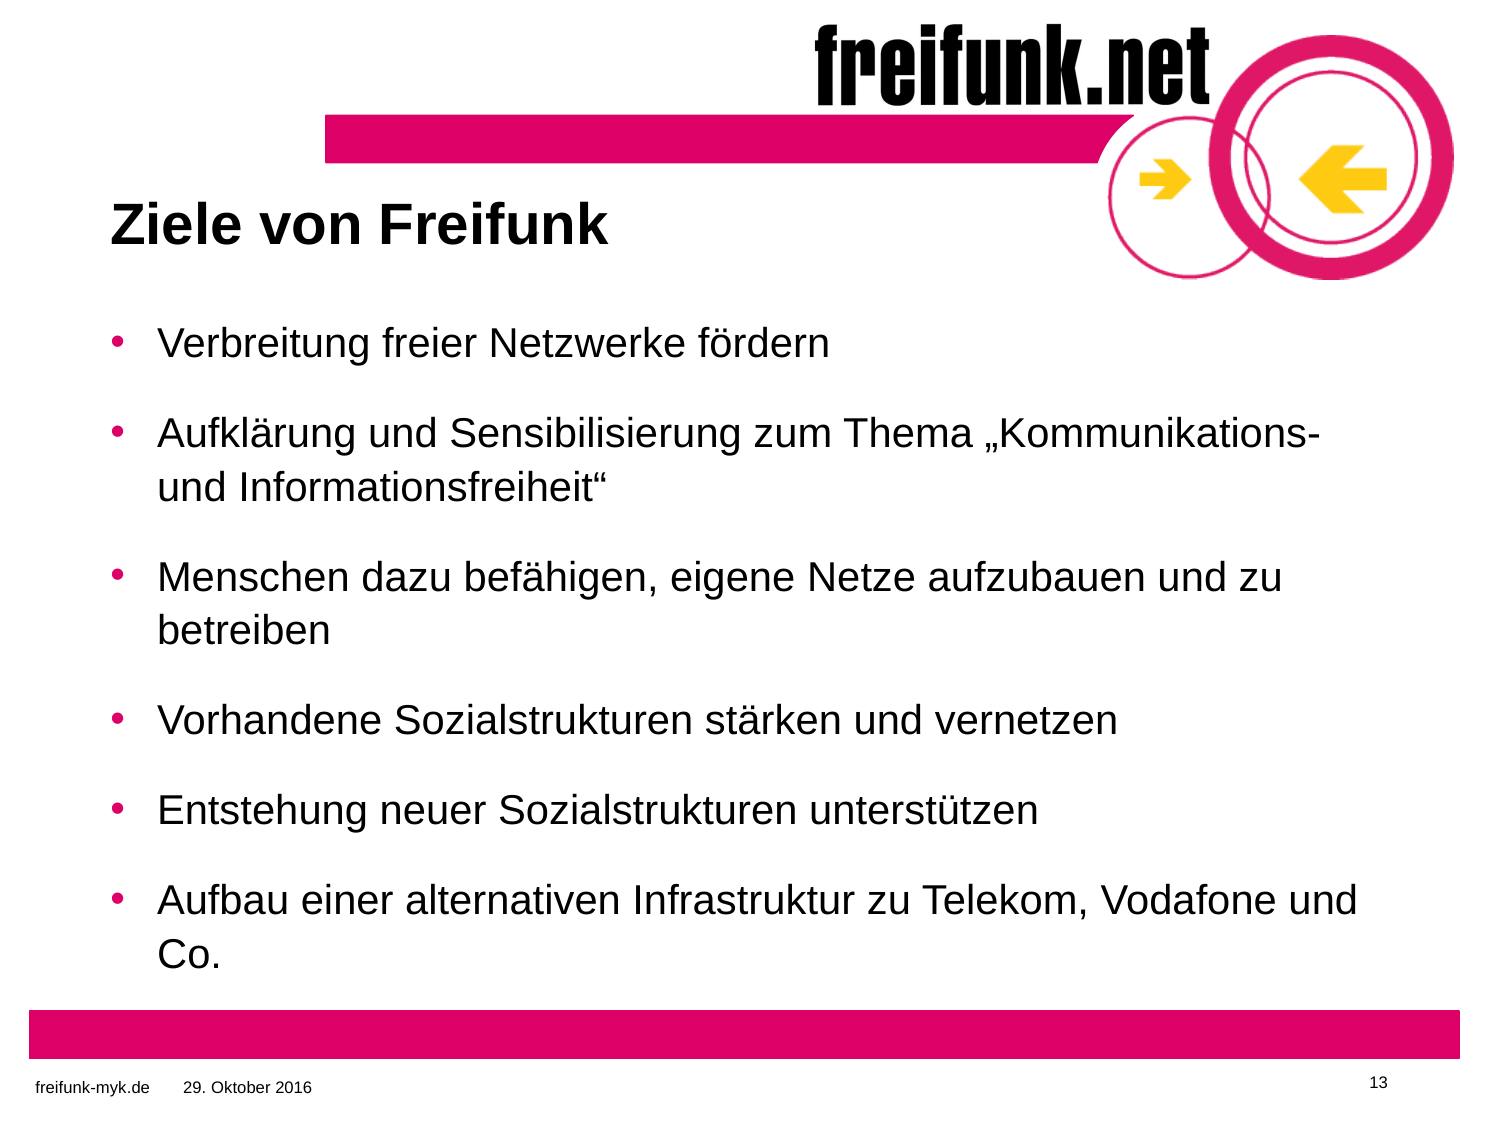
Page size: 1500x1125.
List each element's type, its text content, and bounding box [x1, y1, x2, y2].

picture [816, 24, 1454, 280]
title Ziele von Freifunk [110, 160, 1093, 282]
list Verbreitung freier Netzwerke fördern Aufklärung und Sensibilisierung zum Thema „Kommunikations- und Informationsfreiheit“ Menschen dazu befähigen, eigene Netze aufzubauen und zu betreiben Vorhandene Sozialstrukturen stärken und vernetzen Entstehung neuer Sozialstrukturen unterstützen Aufbau einer alternativen Infrastruktur zu Telekom, Vodafone und Co. [110, 312, 1392, 1000]
